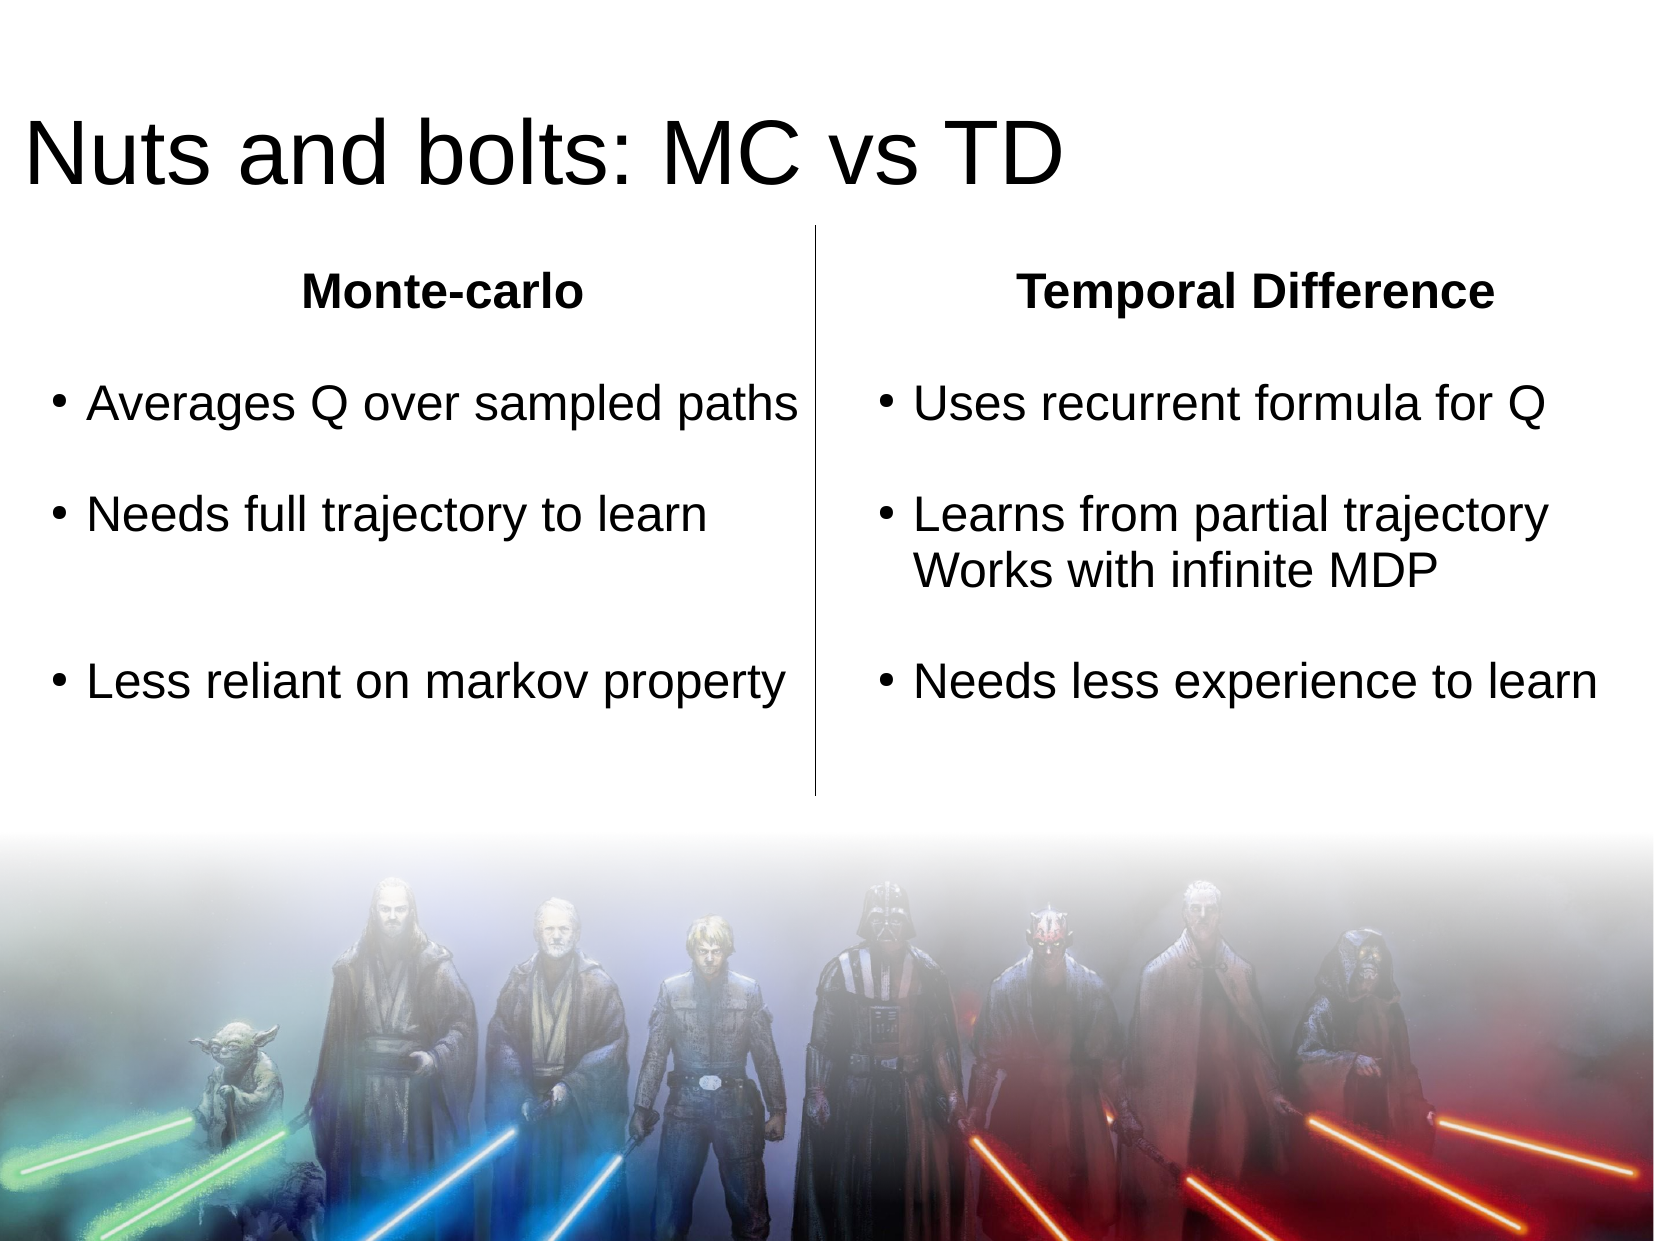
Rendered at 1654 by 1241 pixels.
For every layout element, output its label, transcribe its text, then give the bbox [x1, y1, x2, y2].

title Nuts and bolts: MC vs TD [23, 49, 1512, 257]
text_box Monte-carlo Averages Q over sampled paths Needs full trajectory to learn Less reliant on markov property [35, 255, 816, 722]
picture [0, 830, 1654, 1241]
text_box Temporal Difference Uses recurrent formula for Q Learns from partial trajectory Works with infinite MDP Needs less experience to learn [862, 255, 1654, 722]
